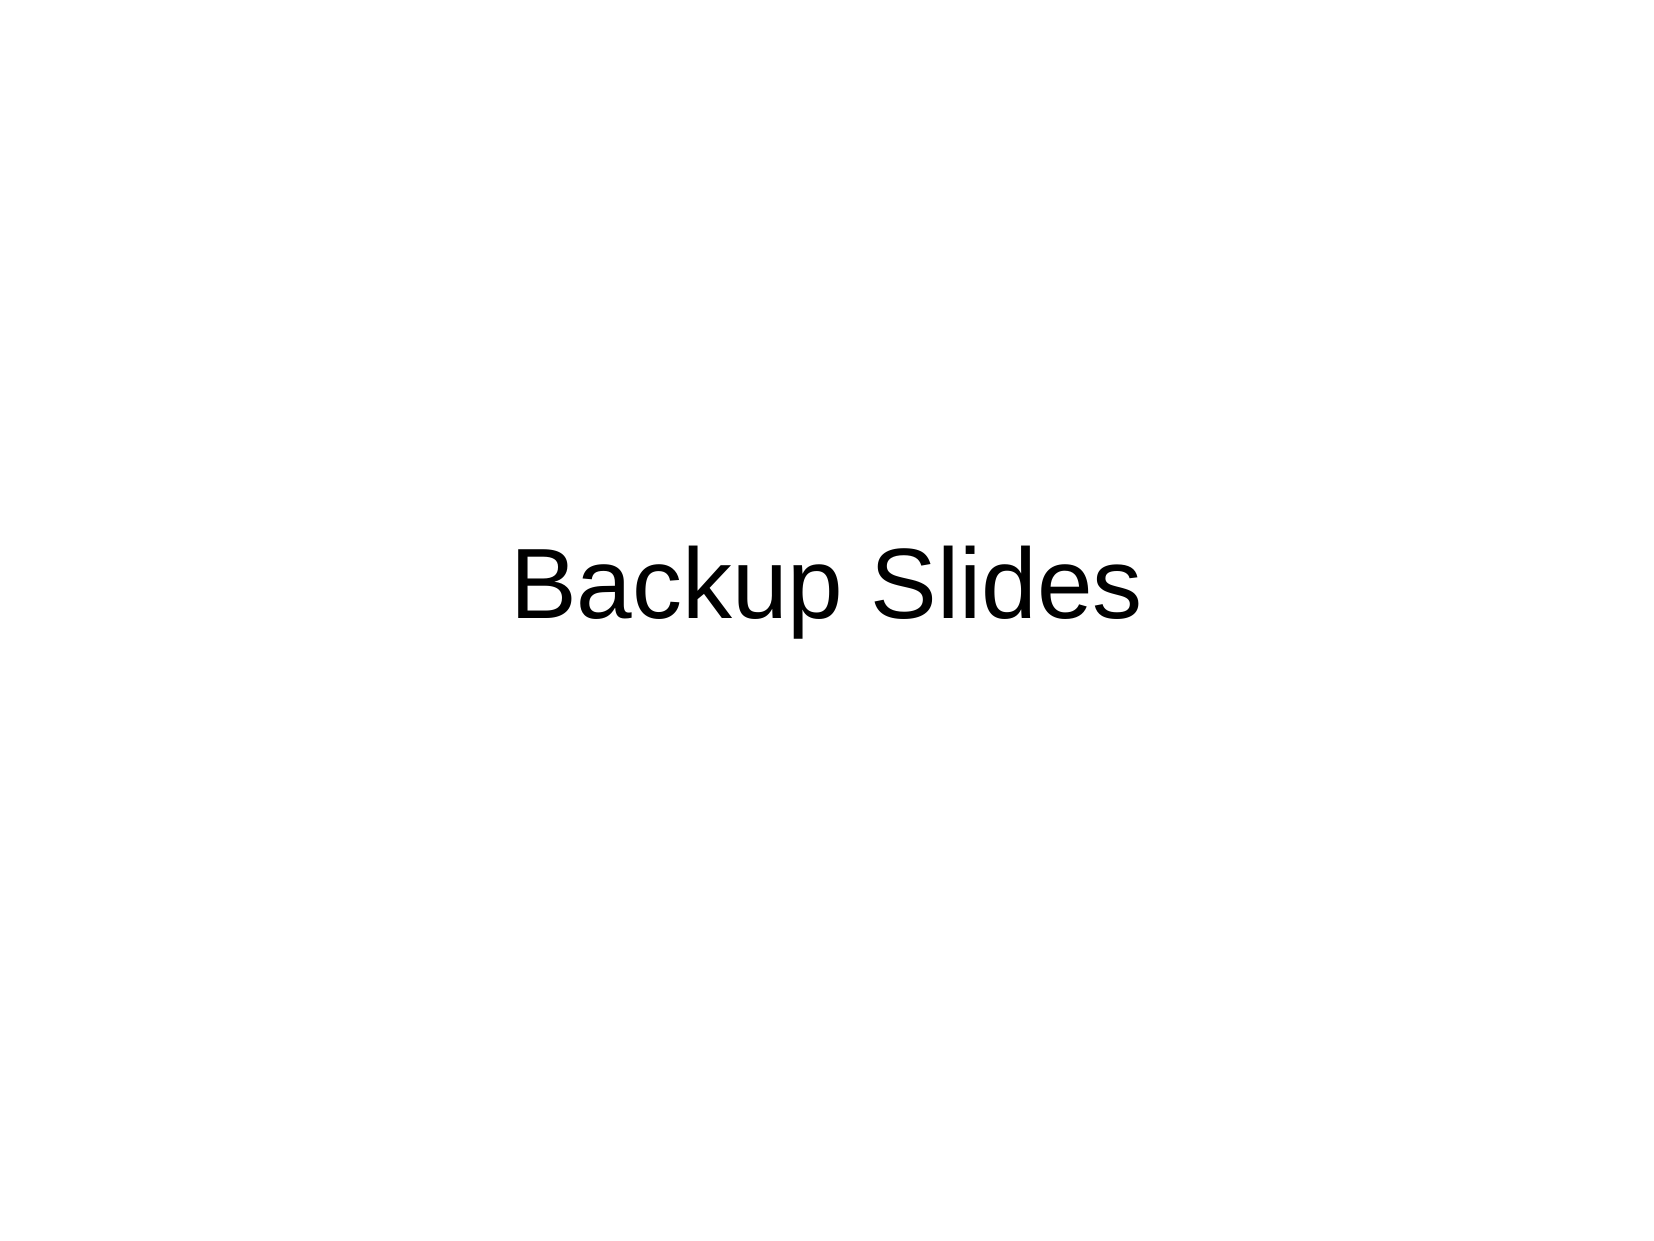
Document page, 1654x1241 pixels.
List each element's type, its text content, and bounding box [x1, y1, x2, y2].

subtitle Backup Slides [82, 145, 1571, 1023]
